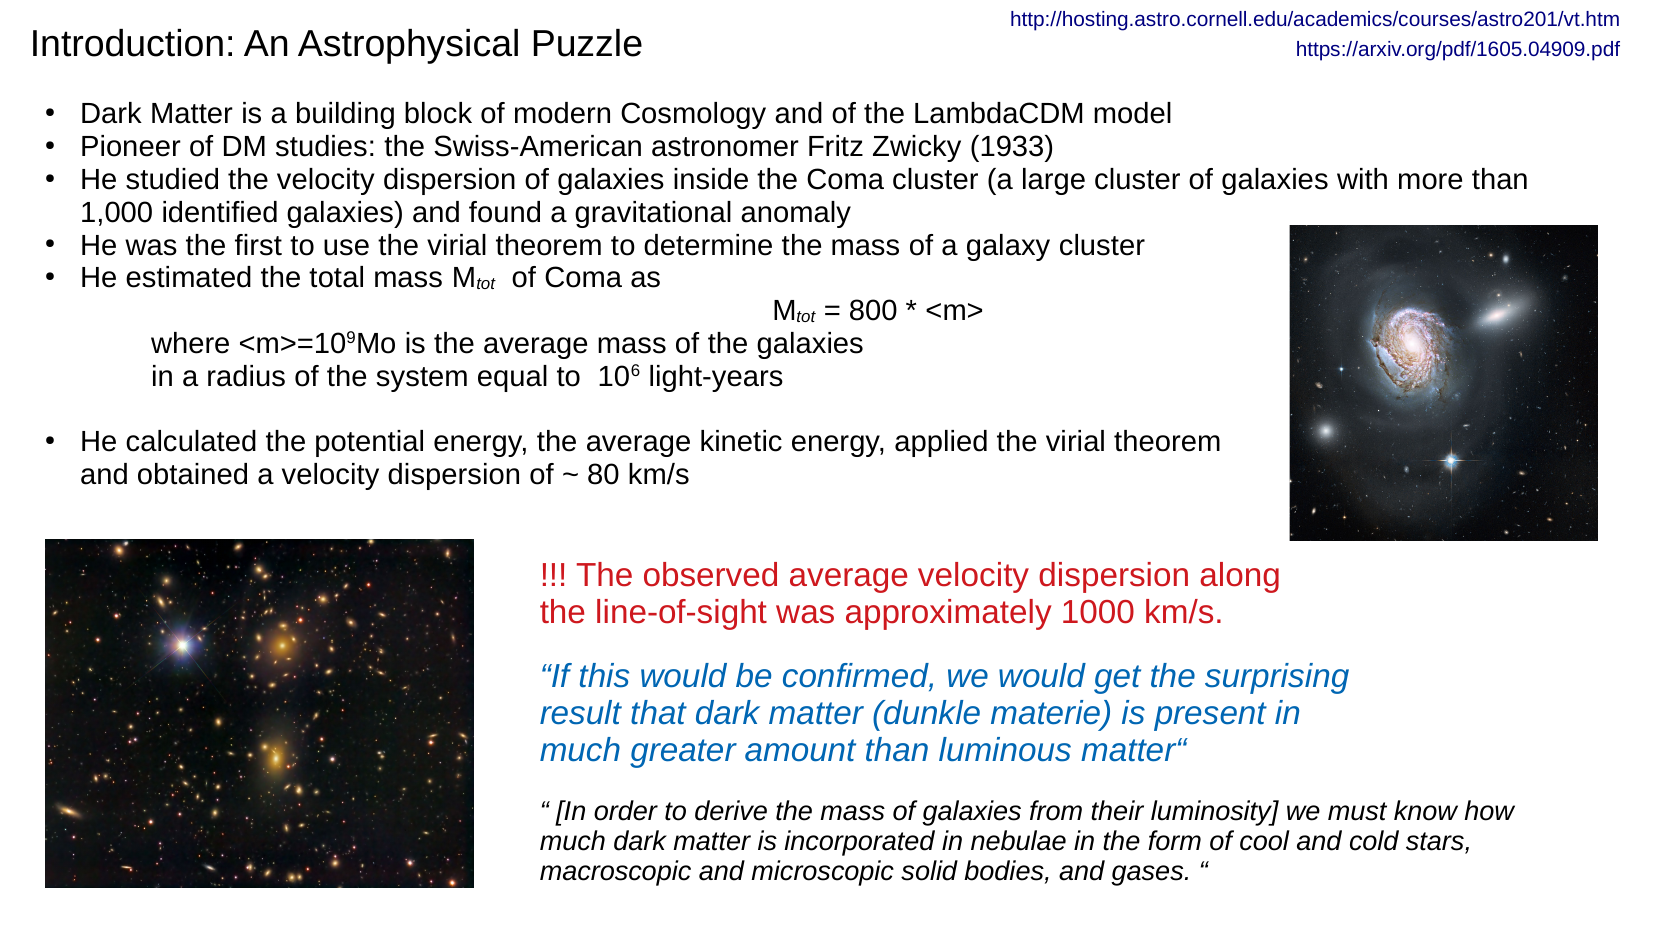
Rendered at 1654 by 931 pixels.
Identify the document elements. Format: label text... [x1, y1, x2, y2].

text_box “ [In order to derive the mass of galaxies from their luminosity] we must know how much dark matter is incorporated in nebulae in the form of cool and cold stars, macroscopic and microscopic solid bodies, and gases. “ [525, 788, 1591, 925]
text_box “If this would be confirmed, we would get the surprising result that dark matter (dunkle materie) is present in much greater amount than luminous matter“ [525, 615, 1396, 788]
picture [1289, 225, 1598, 541]
picture [45, 539, 474, 888]
text_box Dark Matter is a building block of modern Cosmology and of the LambdaCDM model Pioneer of DM studies: the Swiss-American astronomer Fritz Zwicky (1933) He studied the velocity dispersion of galaxies inside the Coma cluster (a large cluster of galaxies with more than 1,000 identified galaxies) and found a gravitational anomaly He was the first to use the virial theorem to determine the mass of a galaxy cluster He estimated the total mass Mtot of Coma as Mtot = 800 * <m> where <m>=109Mo is the average mass of the galaxies in a radius of the system equal to 106 light-years He calculated the potential energy, the average kinetic energy, applied the virial theorem and obtained a velocity dispersion of ~ 80 km/s [30, 90, 1621, 697]
text_box https://arxiv.org/pdf/1605.04909.pdf [1281, 39, 1636, 69]
text_box http://hosting.astro.cornell.edu/academics/courses/astro201/vt.htm [995, 0, 1636, 39]
text_box !!! The observed average velocity dispersion along the line-of-sight was approximately 1000 km/s. [525, 549, 1351, 676]
text_box Introduction: An Astrophysical Puzzle [15, 15, 1591, 114]
